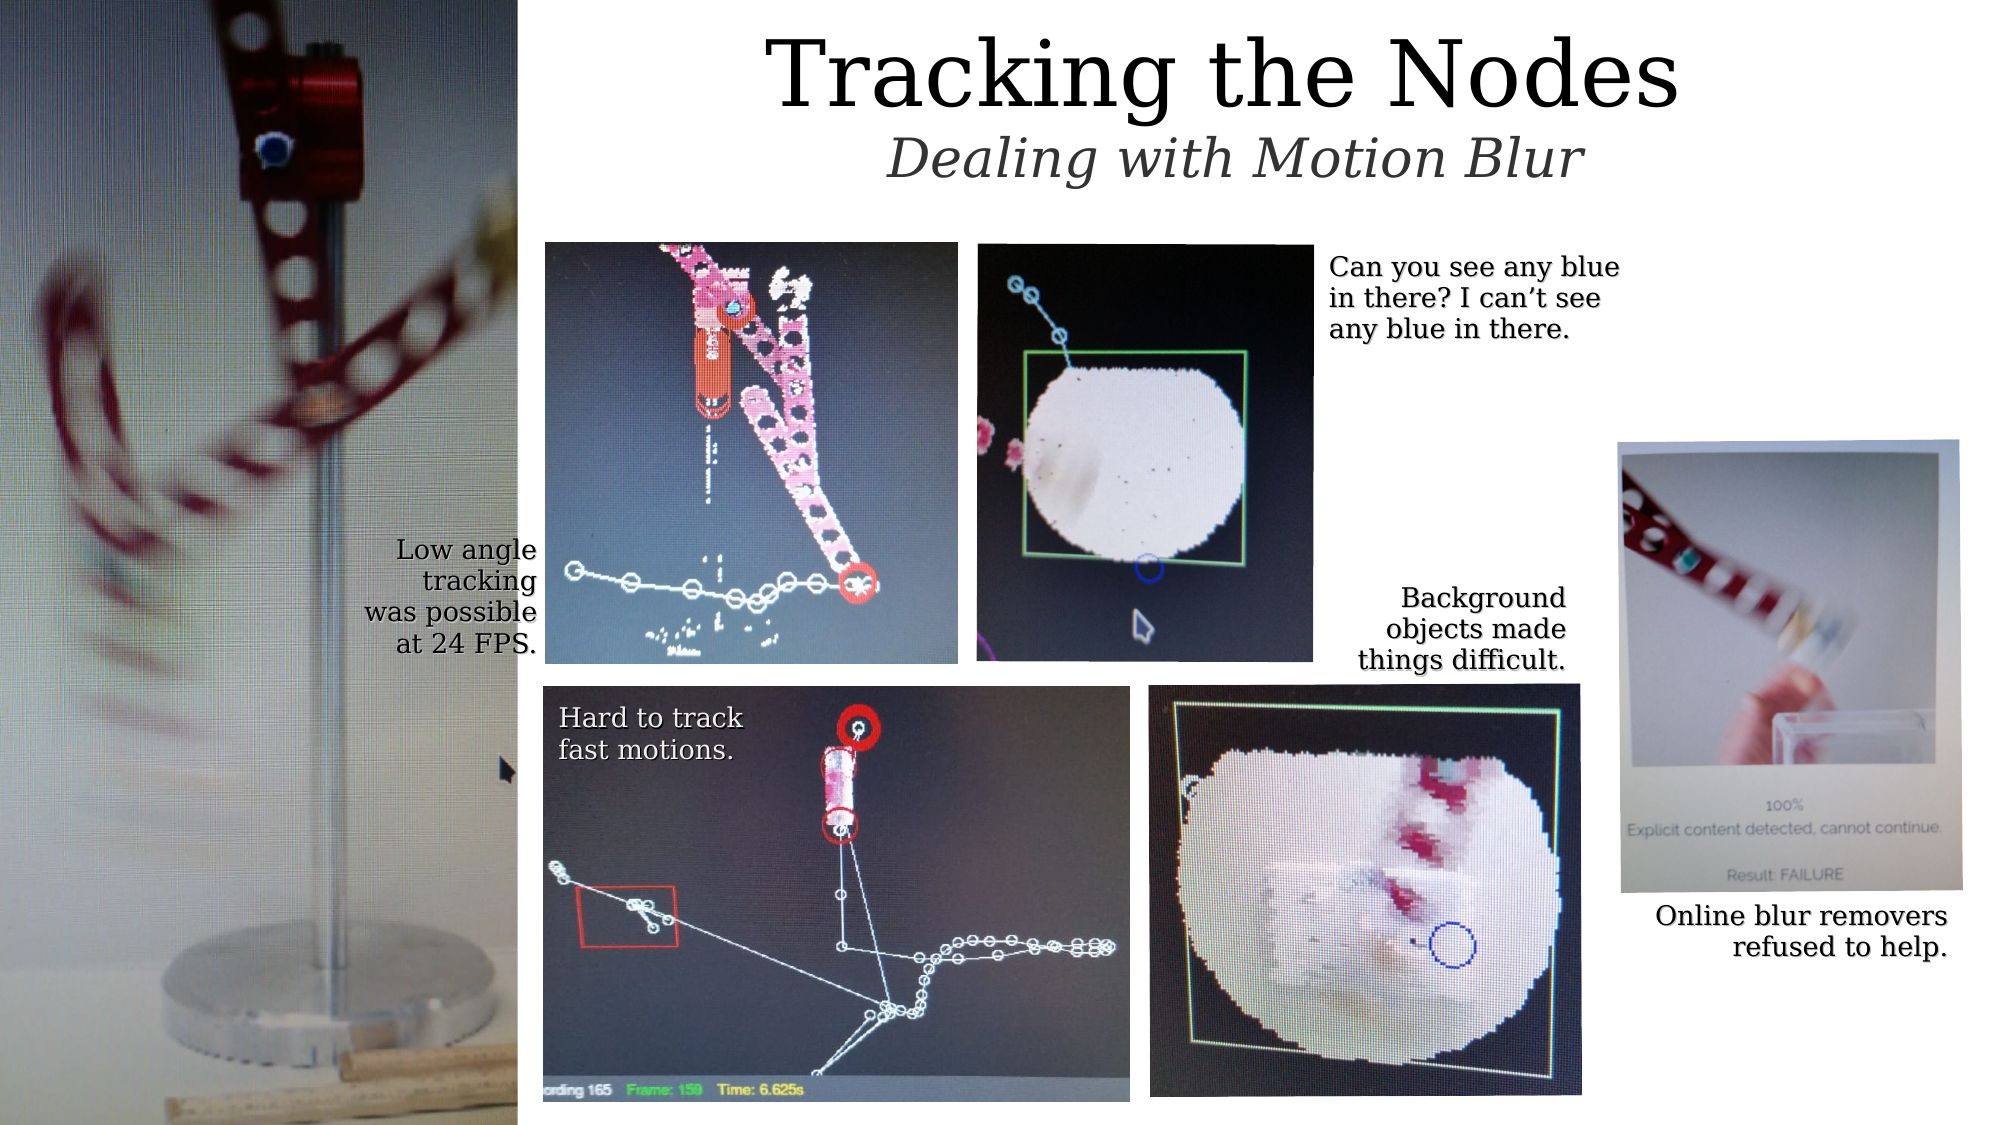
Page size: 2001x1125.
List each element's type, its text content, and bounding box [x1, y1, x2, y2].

text_box Low angle tracking was possible at 24 FPS. [347, 527, 552, 699]
text_box Online blur removers refused to help. [1630, 893, 1963, 1033]
picture [1617, 439, 1963, 894]
text_box Can you see any blue in there? I can’t see any blue in there. [1314, 243, 1662, 446]
picture [1148, 684, 1582, 1097]
picture [543, 686, 1130, 1102]
text_box Background objects made things difficult. [1336, 574, 1582, 684]
title Dealing with Motion Blur [750, 115, 1722, 280]
picture [545, 242, 958, 665]
text_box Hard to track fast motions. [543, 695, 790, 817]
picture [0, 0, 518, 1125]
title Tracking the Nodes [750, 7, 1722, 115]
picture [976, 243, 1314, 663]
